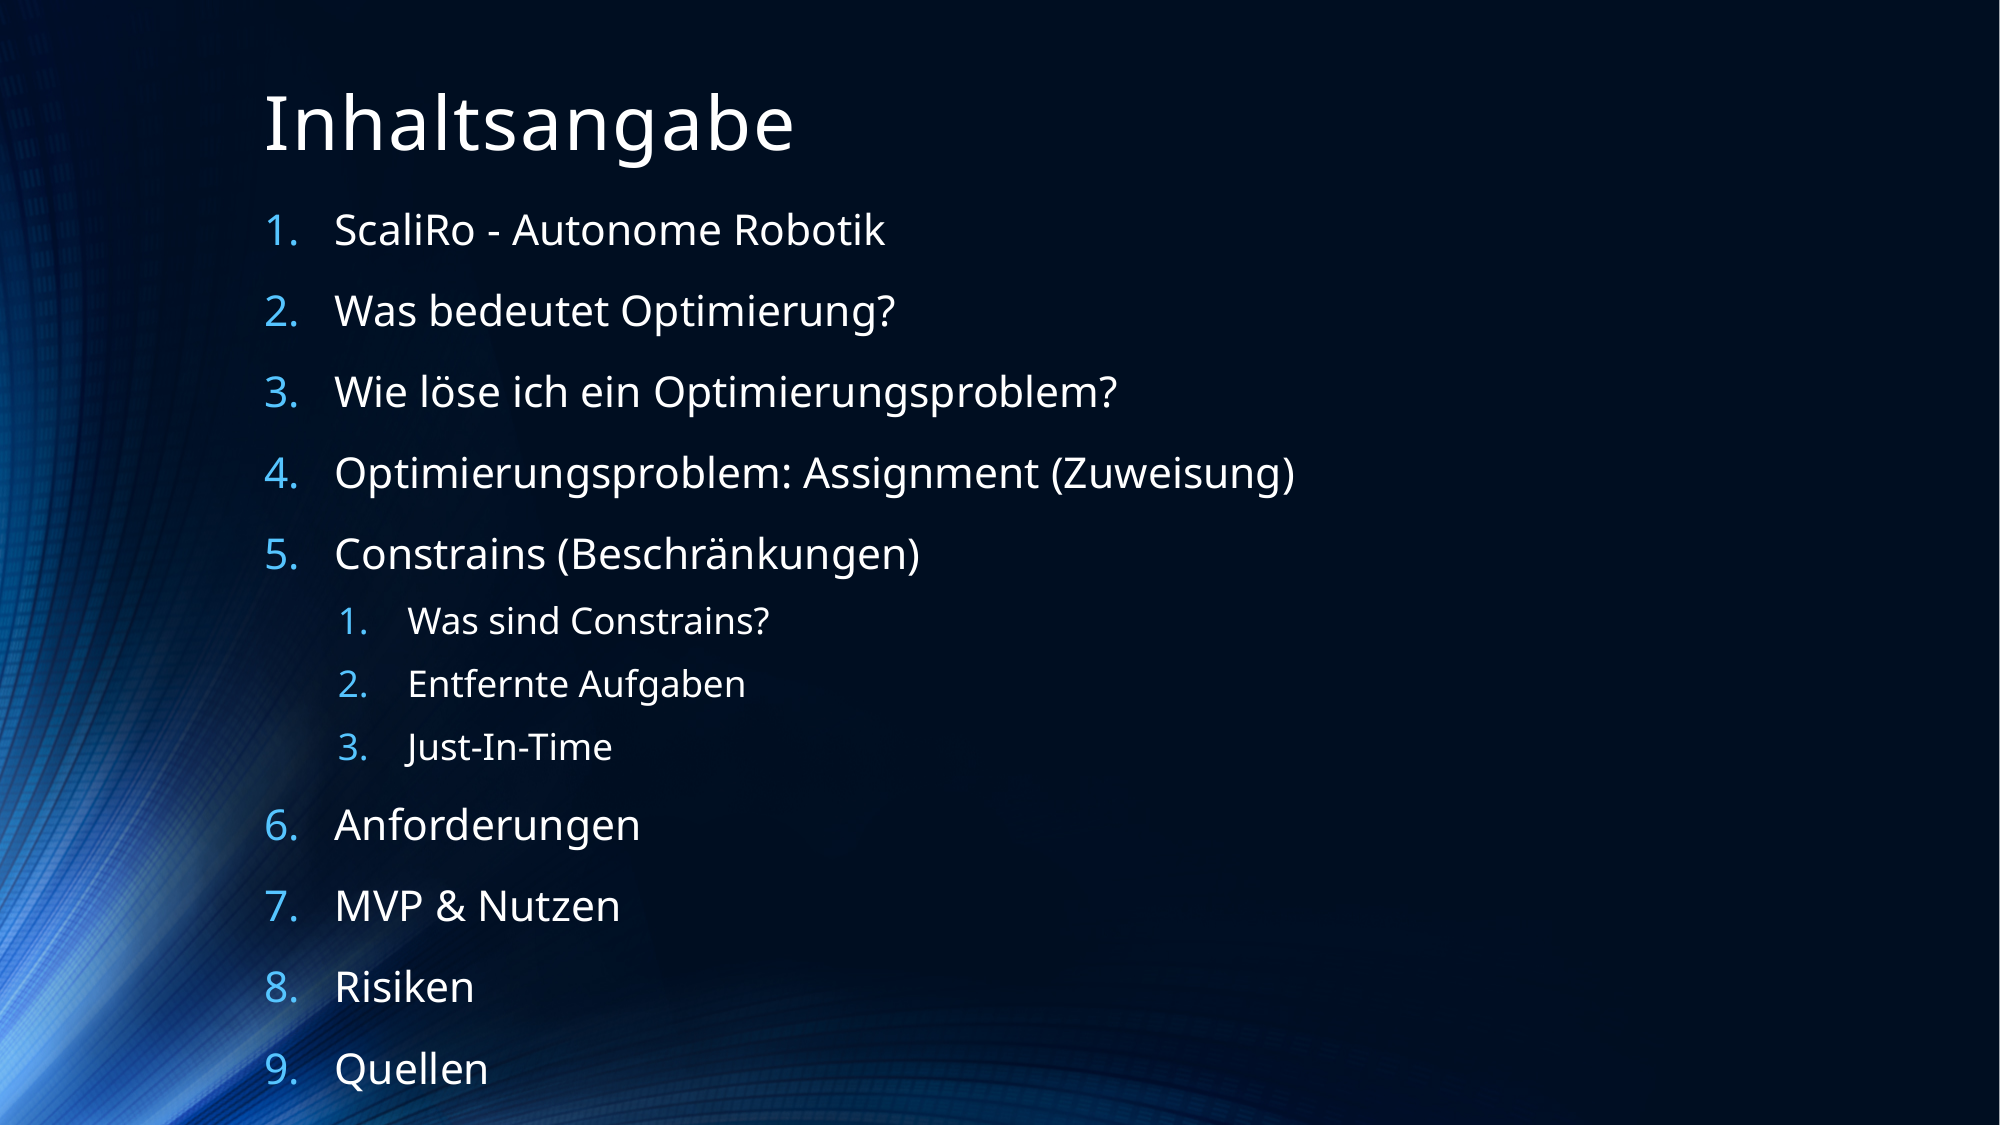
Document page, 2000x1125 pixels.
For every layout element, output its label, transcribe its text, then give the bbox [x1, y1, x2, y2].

list ScaliRo - Autonome Robotik Was bedeutet Optimierung? Wie löse ich ein Optimierungsproblem? Optimierungsproblem: Assignment (Zuweisung) Constrains (Beschränkungen) Was sind Constrains? Entfernte Aufgaben Just-In-Time Anforderungen MVP & Nutzen Risiken Quellen [249, 200, 1749, 1106]
text_box Inhaltsangabe [249, 62, 1750, 177]
